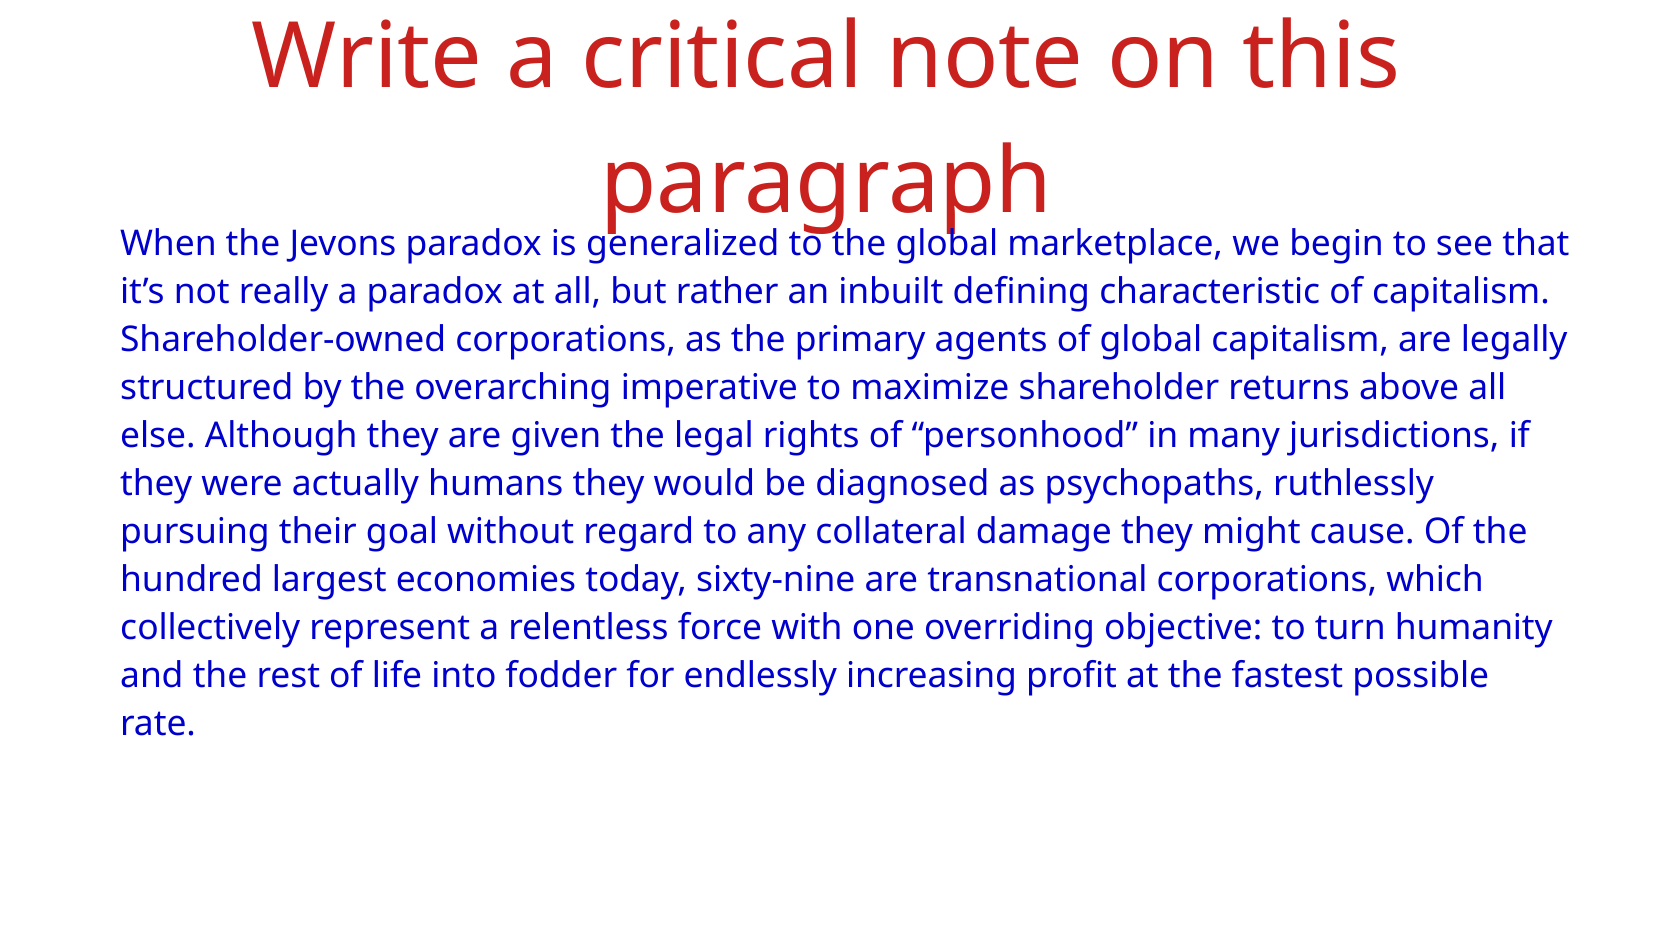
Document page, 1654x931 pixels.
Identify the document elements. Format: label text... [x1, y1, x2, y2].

title Write a critical note on this paragraph [82, 37, 1571, 193]
list When the Jevons paradox is generalized to the global marketplace, we begin to see that it’s not really a paradox at all, but rather an inbuilt defining characteristic of capitalism. Shareholder-owned corporations, as the primary agents of global capitalism, are legally structured by the overarching imperative to maximize shareholder returns above all else. Although they are given the legal rights of “personhood” in many jurisdictions, if they were actually humans they would be diagnosed as psychopaths, ruthlessly pursuing their goal without regard to any collateral damage they might cause. Of the hundred largest economies today, sixty-nine are transnational corporations, which collectively represent a relentless force with one overriding objective: to turn humanity and the rest of life into fodder for endlessly increasing profit at the fastest possible rate. [82, 217, 1571, 758]
